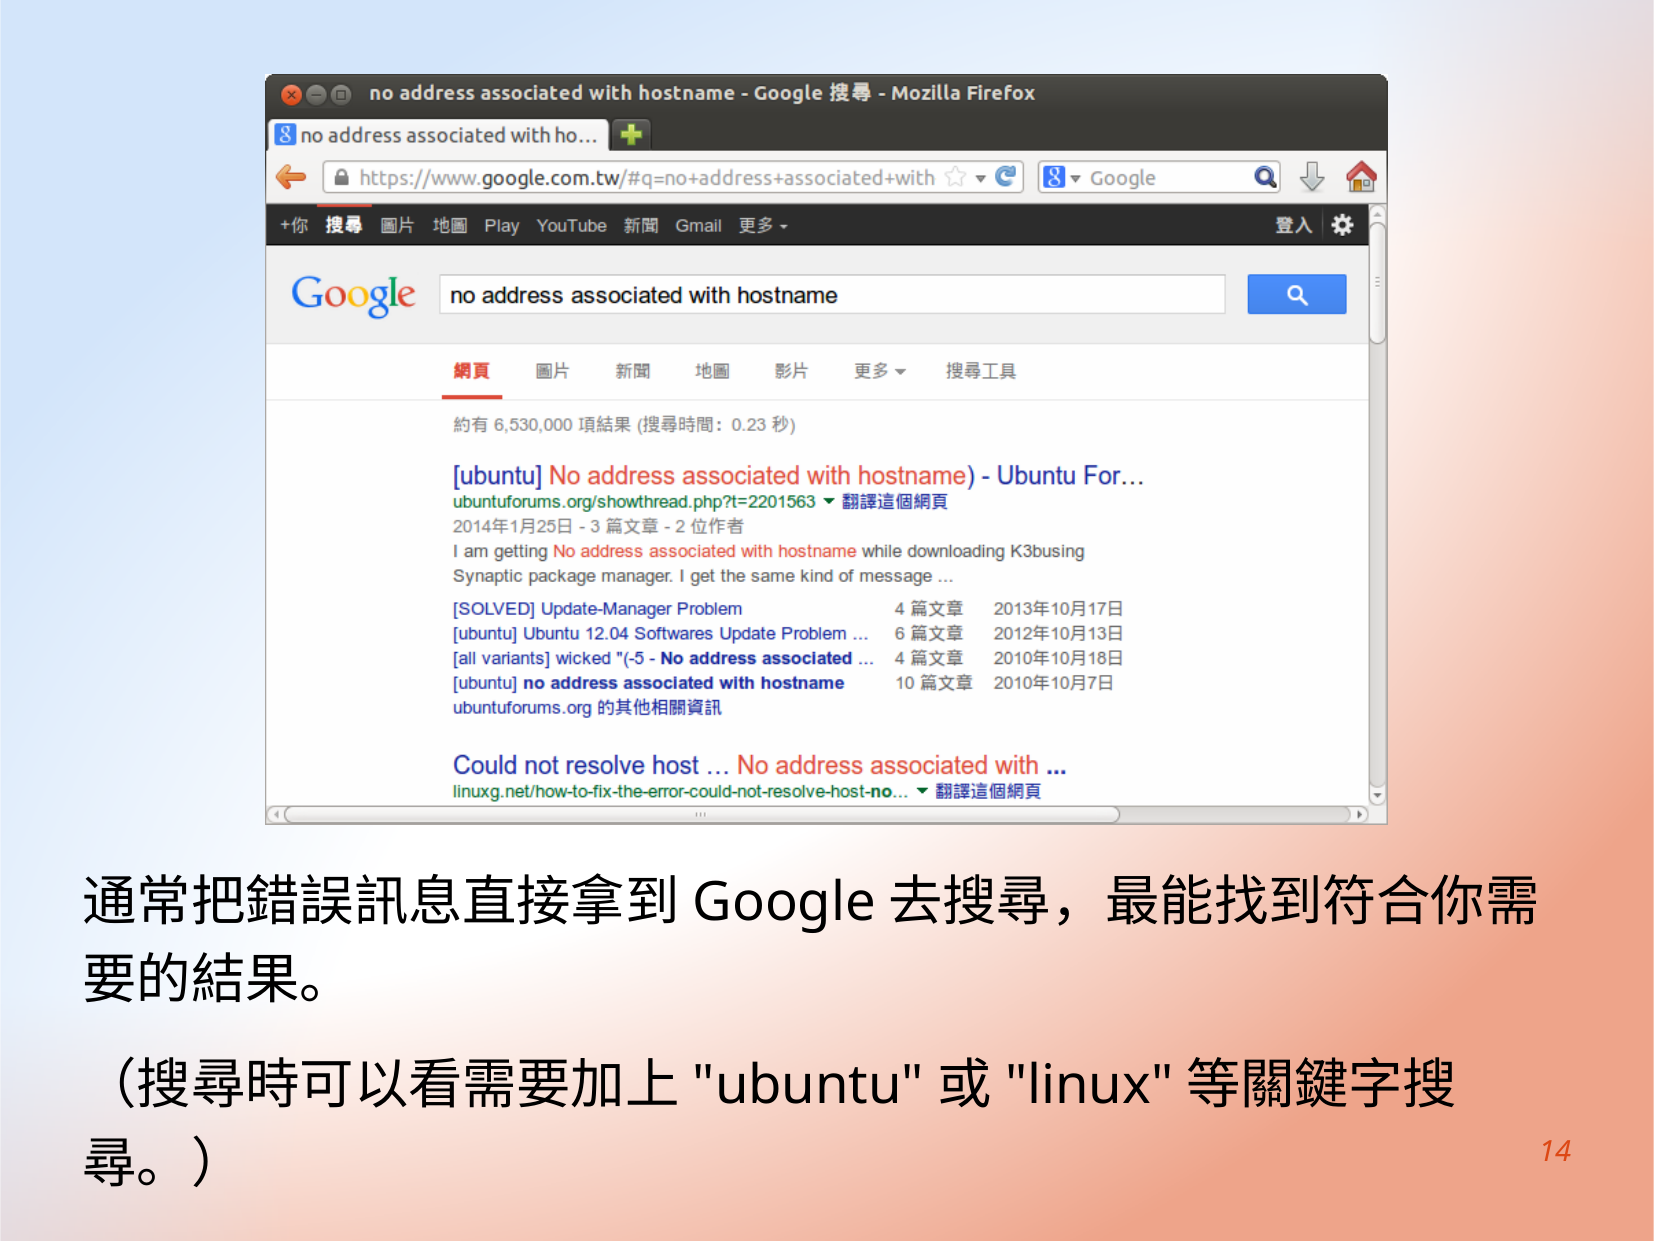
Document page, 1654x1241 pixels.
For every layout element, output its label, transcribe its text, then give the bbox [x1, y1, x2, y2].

list 通常把錯誤訊息直接拿到Google去搜尋，最能找到符合你需要的結果。 （搜尋時可以看需要加上"ubuntu"或"linux"等關鍵字搜尋。） [82, 857, 1571, 1201]
picture [0, 0, 1654, 1241]
